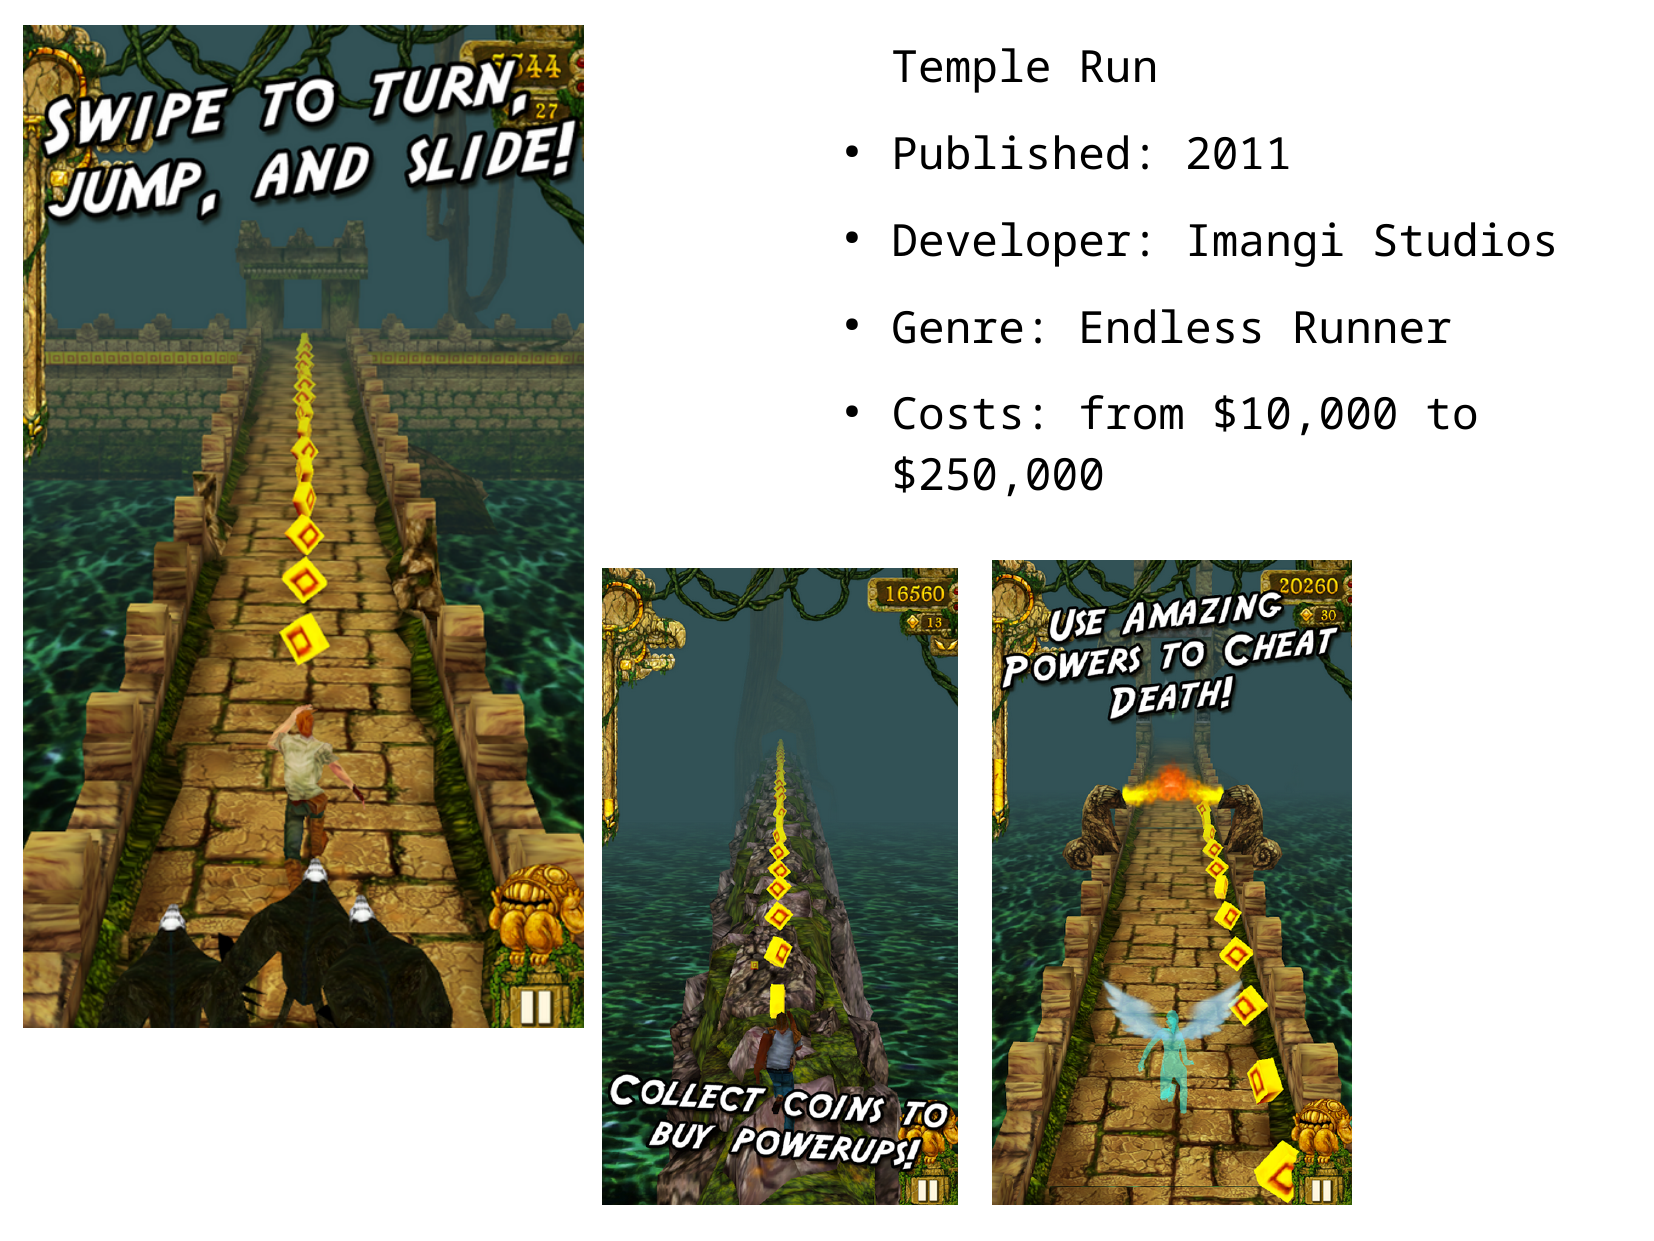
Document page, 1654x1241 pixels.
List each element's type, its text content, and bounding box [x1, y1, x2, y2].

picture [23, 25, 584, 1028]
picture [602, 568, 958, 1205]
list Temple Run Published: 2011 Developer: Imangi Studios Genre: Endless Runner Costs: from $10,000 to $250,000 [828, 35, 1638, 508]
picture [992, 560, 1352, 1205]
